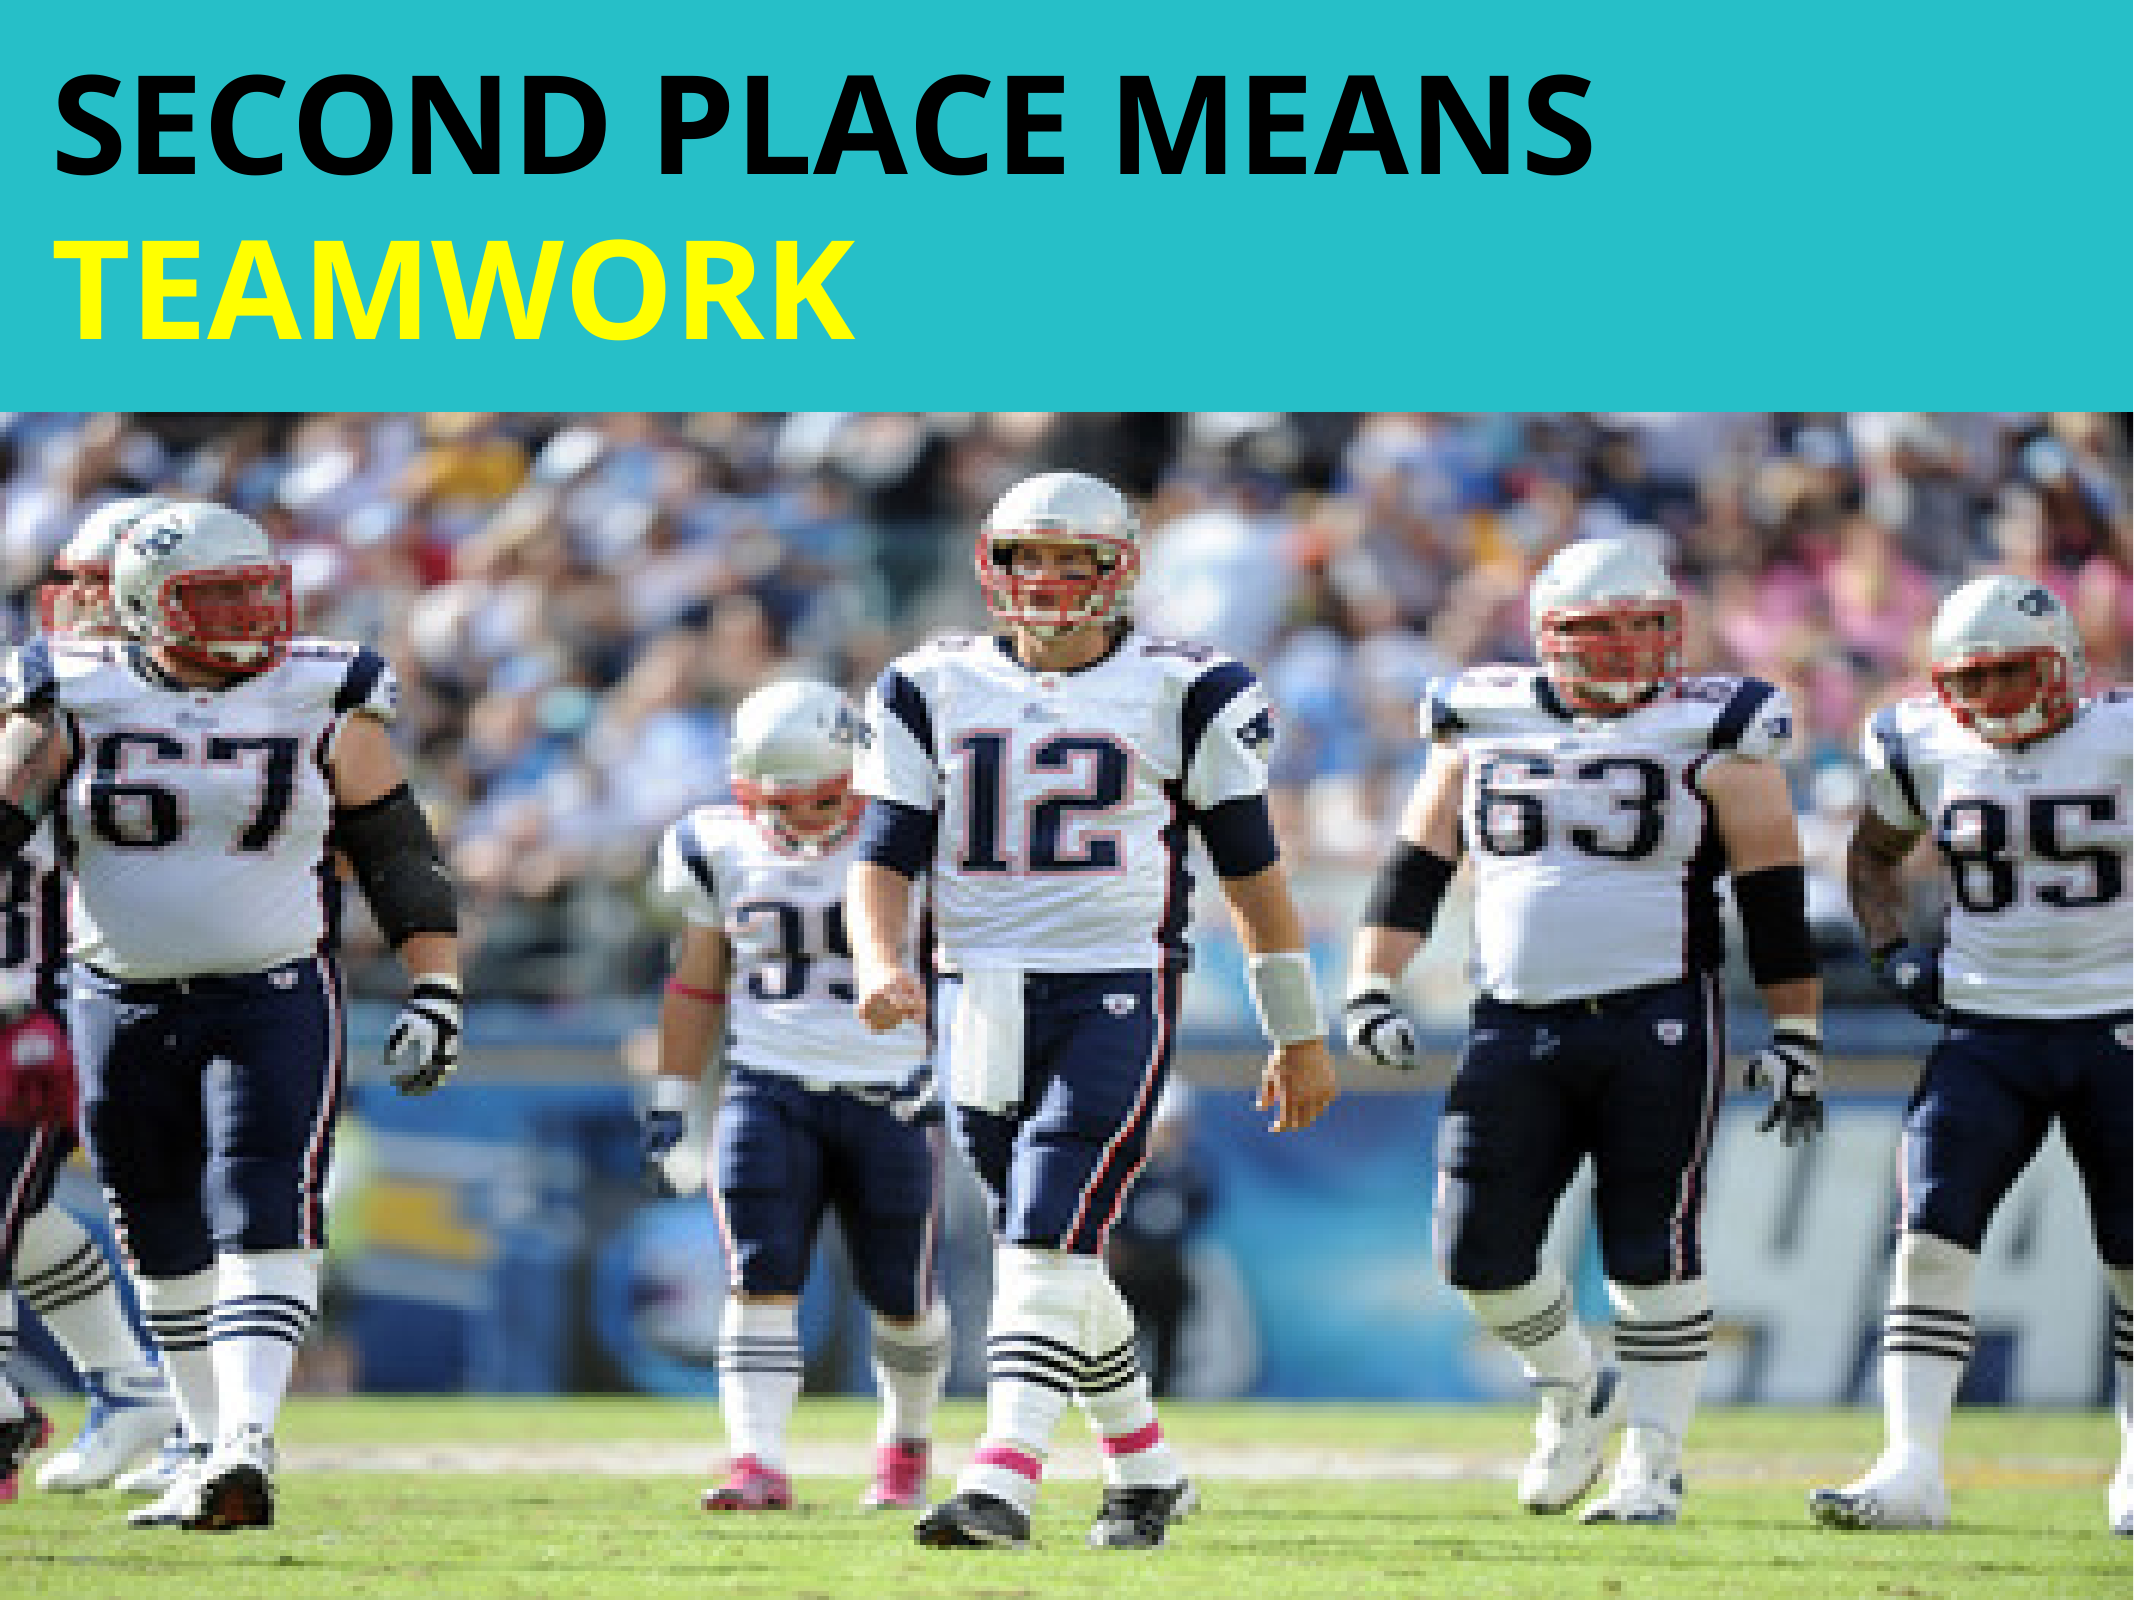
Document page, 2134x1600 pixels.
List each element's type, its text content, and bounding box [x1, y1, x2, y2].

picture [0, 412, 2134, 1600]
text_box SECOND PLACE MEANS TEAMWORK [41, 37, 2134, 412]
